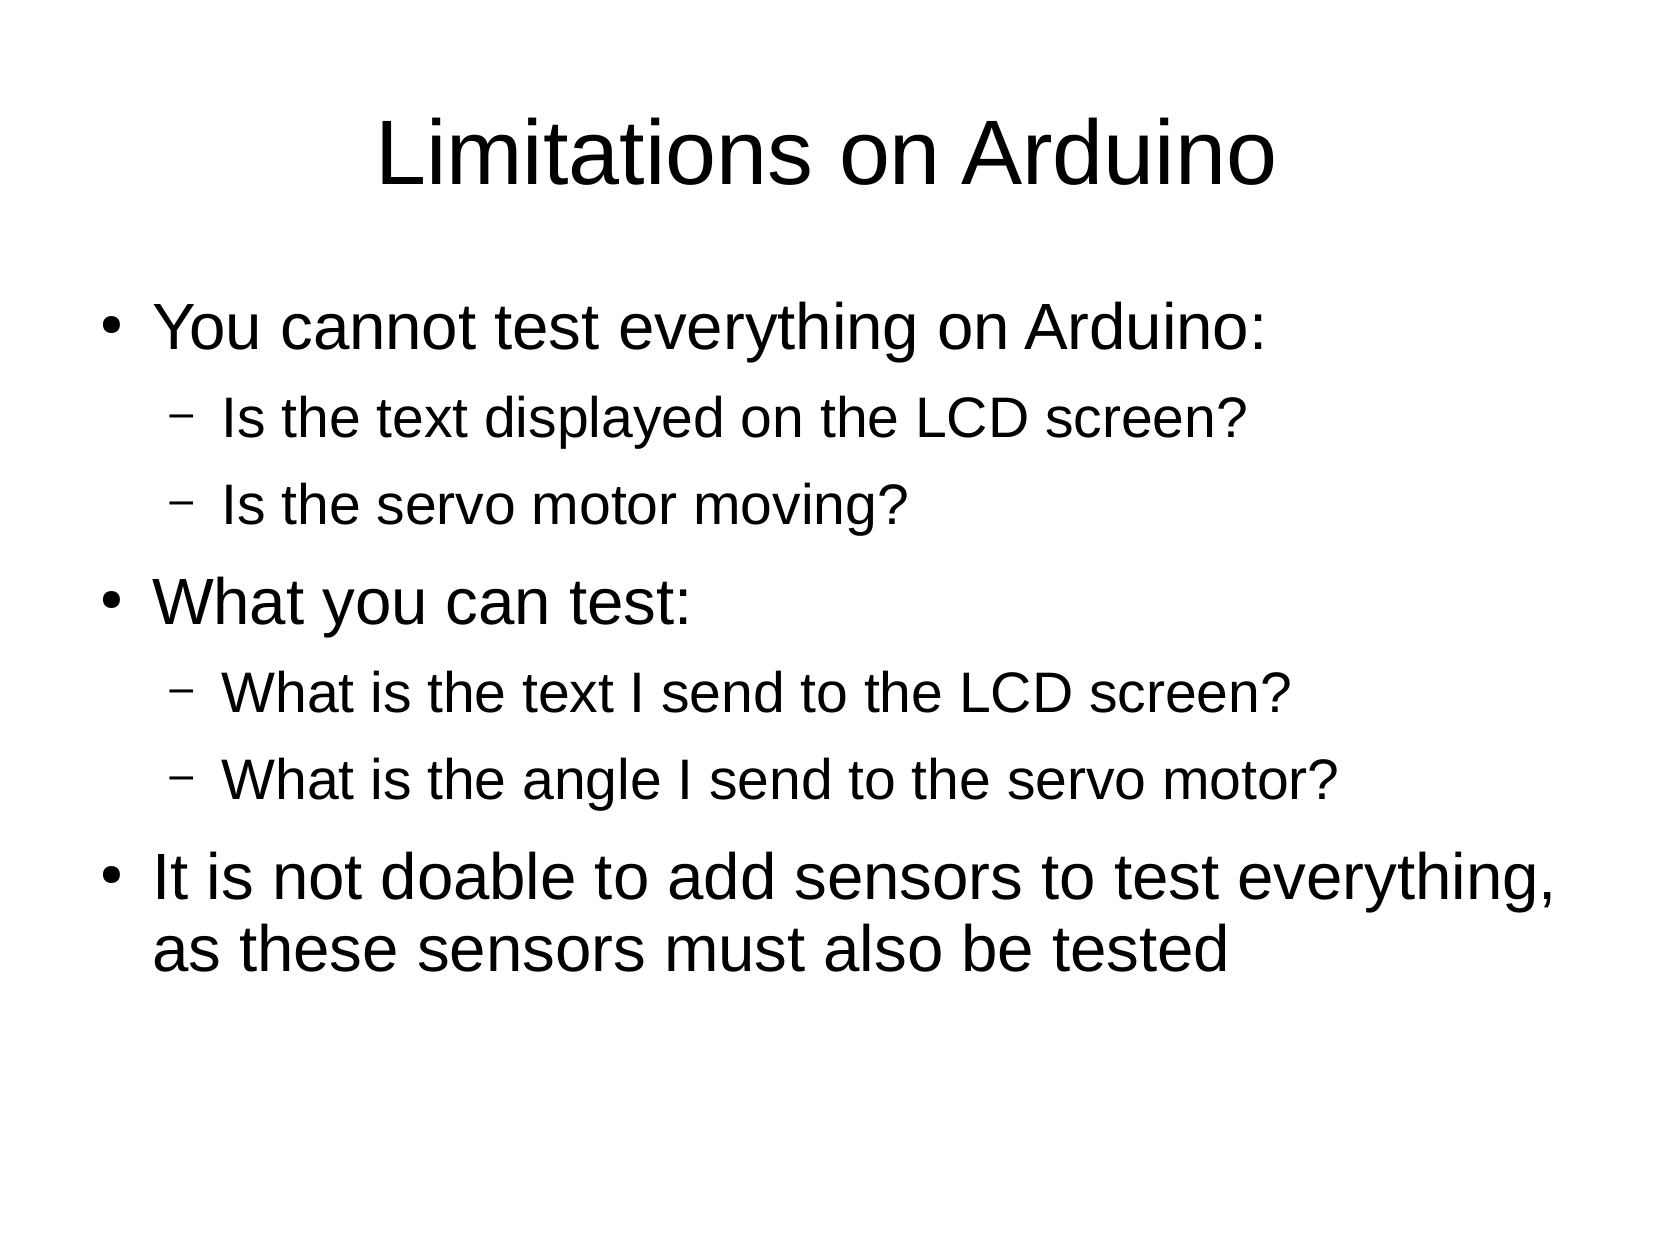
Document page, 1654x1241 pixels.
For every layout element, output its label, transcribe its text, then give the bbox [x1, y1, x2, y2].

list You cannot test everything on Arduino: Is the text displayed on the LCD screen? Is the servo motor moving? What you can test: What is the text I send to the LCD screen? What is the angle I send to the servo motor? It is not doable to add sensors to test everything, as these sensors must also be tested [82, 290, 1571, 1010]
title Limitations on Arduino [82, 49, 1571, 257]
